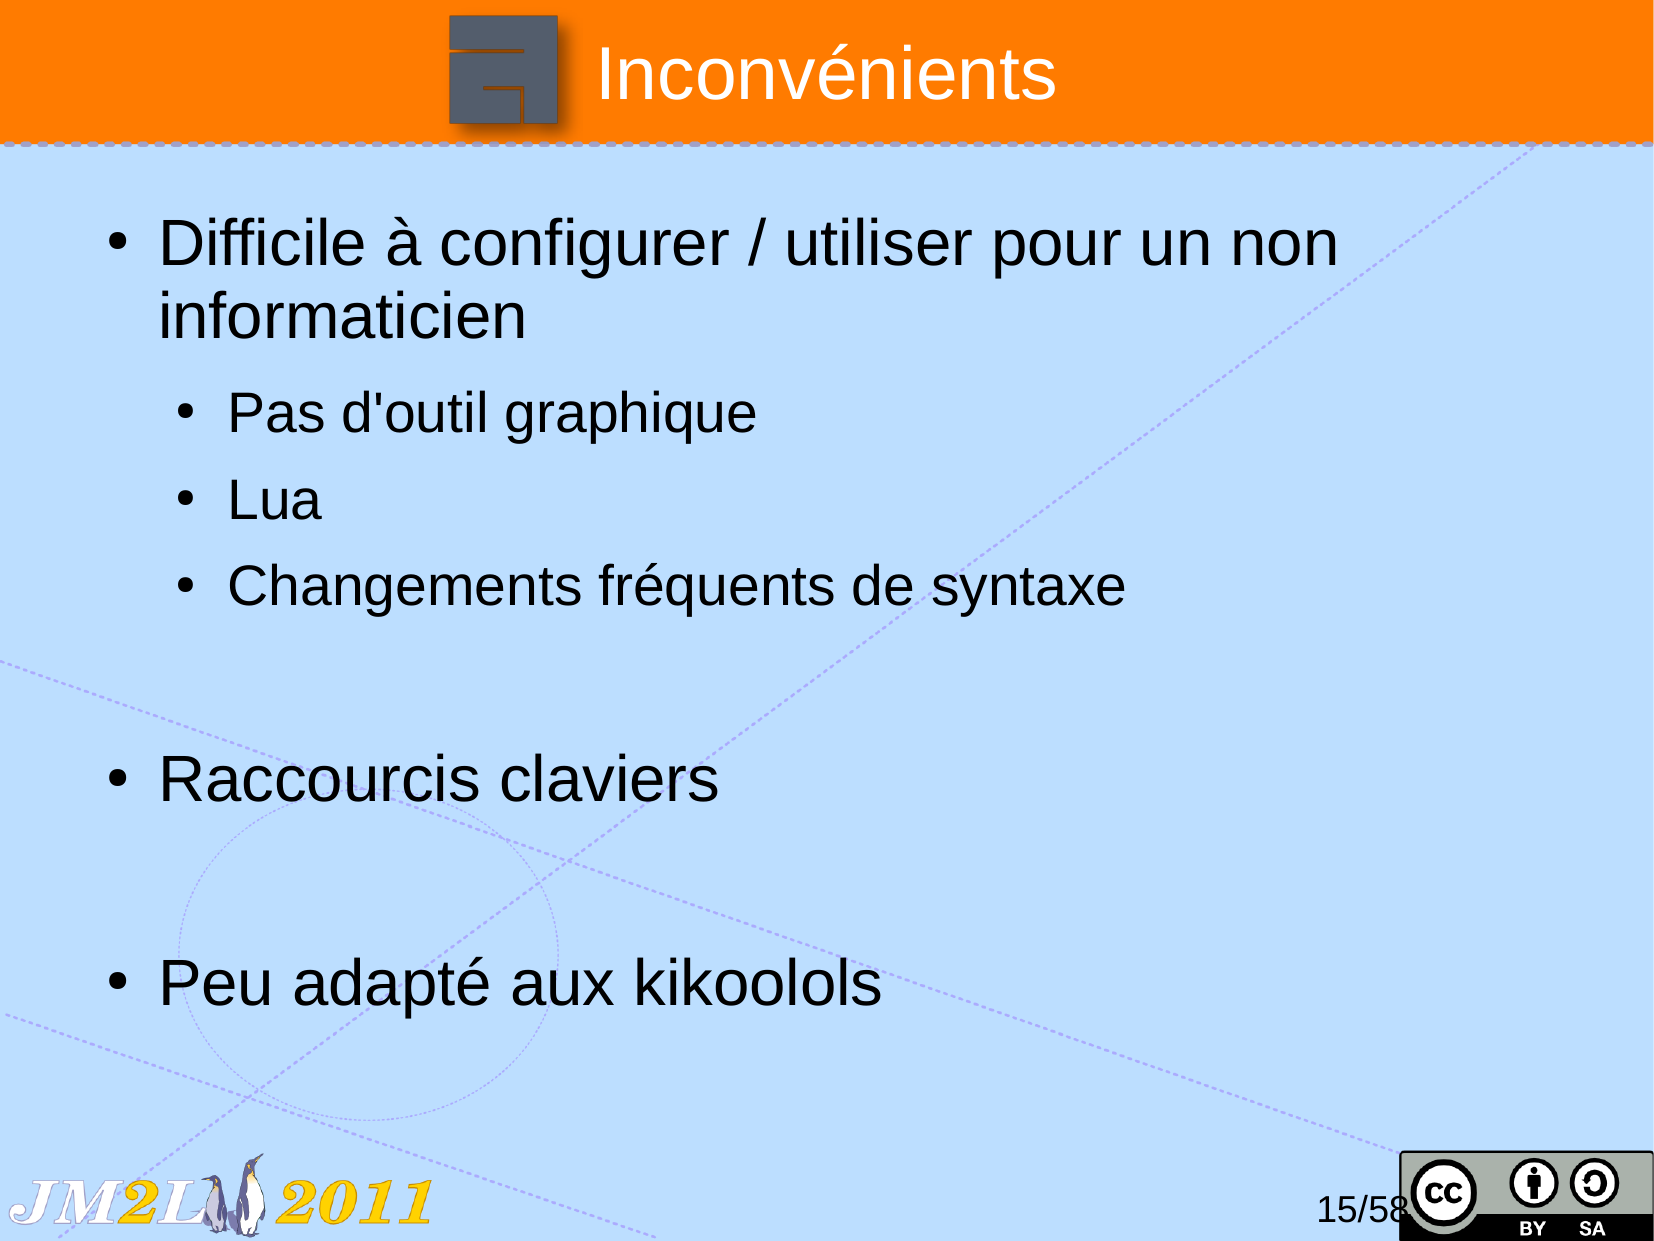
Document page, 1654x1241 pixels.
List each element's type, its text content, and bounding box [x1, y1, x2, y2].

title Inconvénients [29, 0, 1625, 148]
list Difficile à configurer / utiliser pour un non informaticien Pas d'outil graphique Lua Changements fréquents de syntaxe Raccourcis claviers Peu adapté aux kikoolols [88, 206, 1577, 1026]
picture [0, 0, 1654, 1241]
picture [435, 1, 583, 144]
